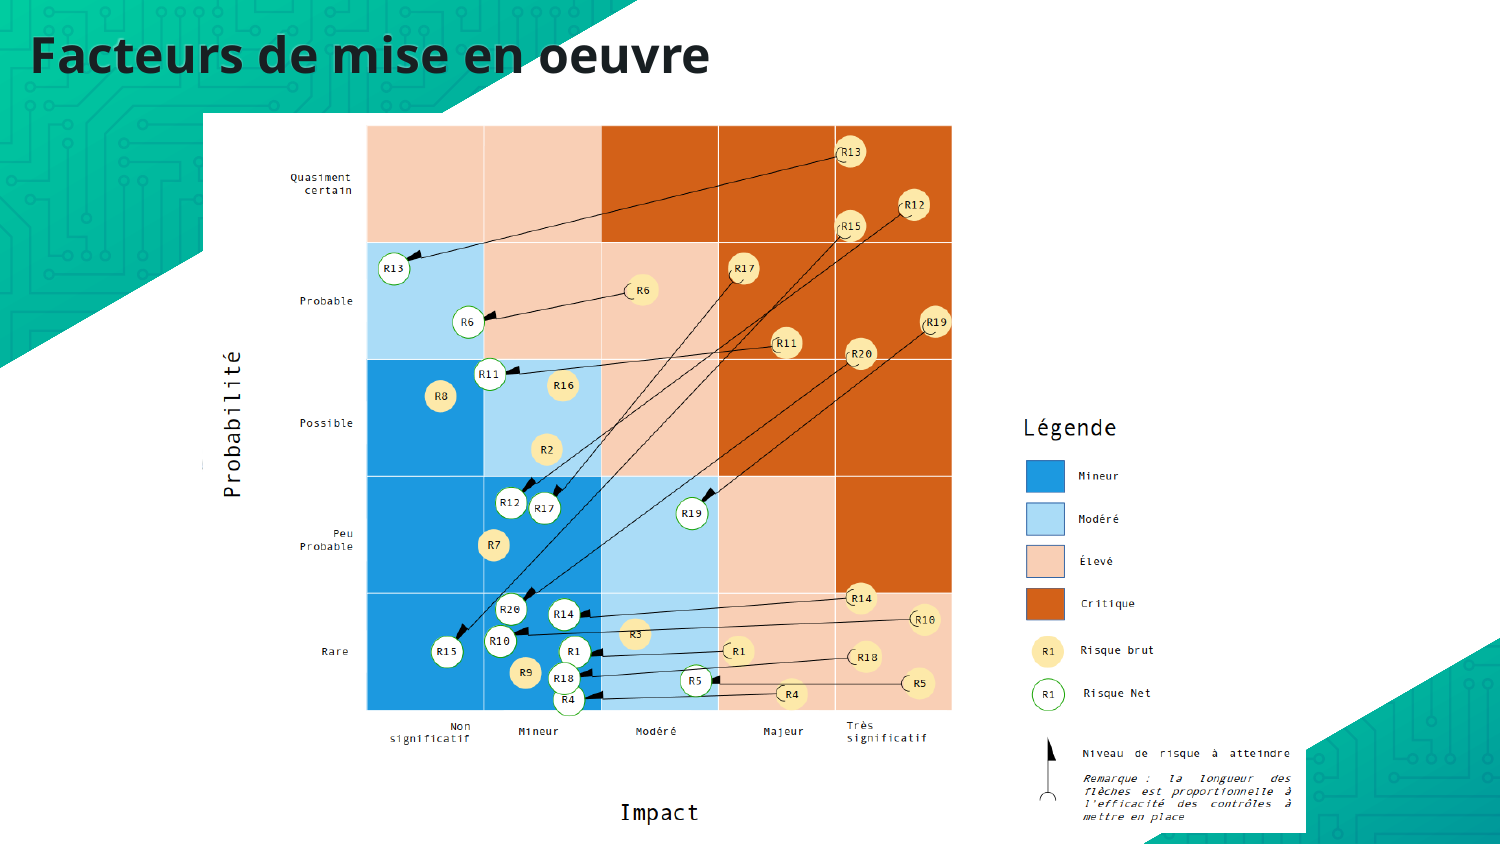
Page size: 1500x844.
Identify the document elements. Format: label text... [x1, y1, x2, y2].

picture [202, 113, 1306, 833]
title Facteurs de mise en oeuvre [29, 30, 1249, 89]
